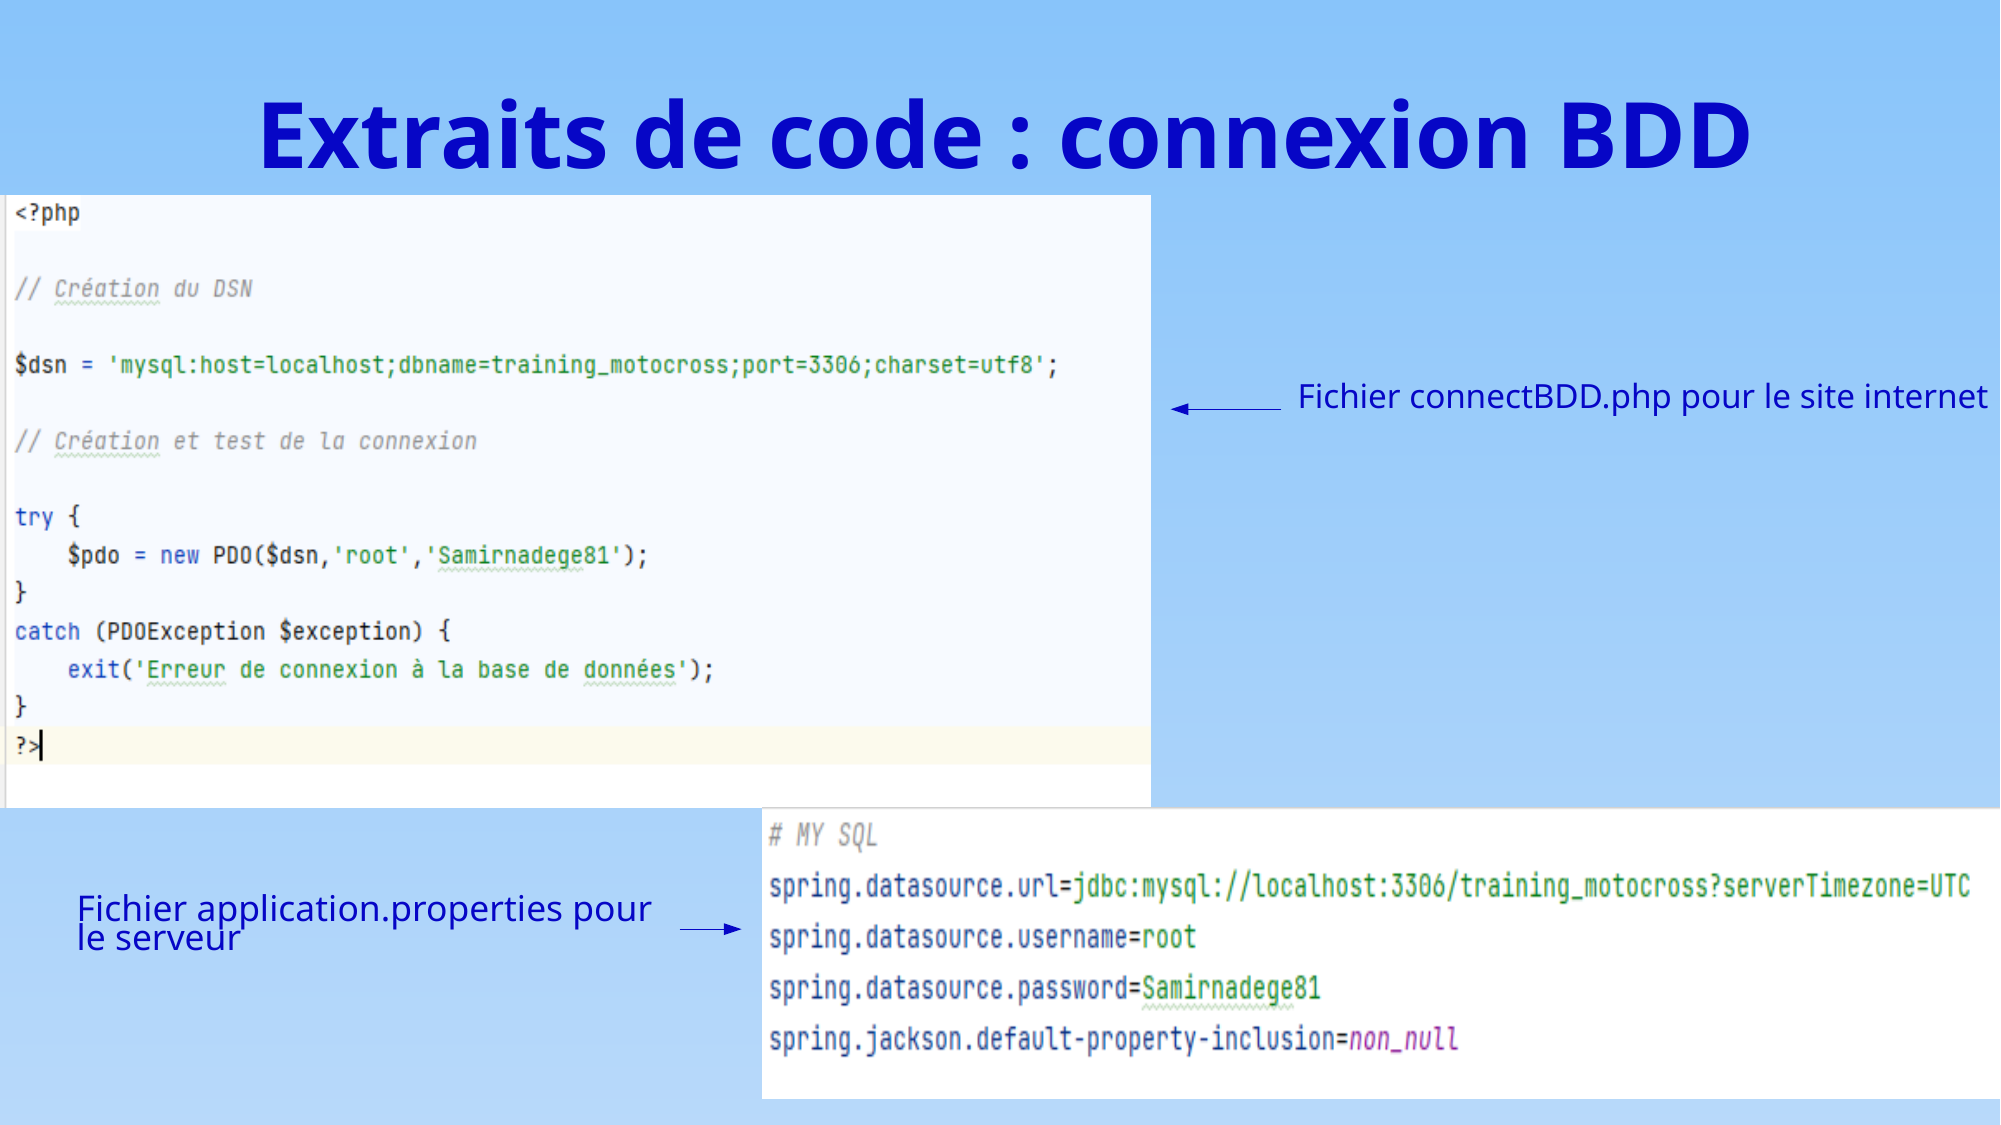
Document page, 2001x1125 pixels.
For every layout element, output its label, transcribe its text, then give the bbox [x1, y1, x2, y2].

text_box Extraits de code : connexion BDD [5, 0, 2000, 196]
text_box Fichier connectBDD.php pour le site internet [1281, 375, 2000, 453]
picture [0, 195, 2000, 1099]
text_box Fichier application.properties pour le serveur [49, 889, 680, 966]
text_box [0, 0, 5, 195]
text_box [1151, 196, 2000, 807]
text_box [0, 808, 2000, 1125]
